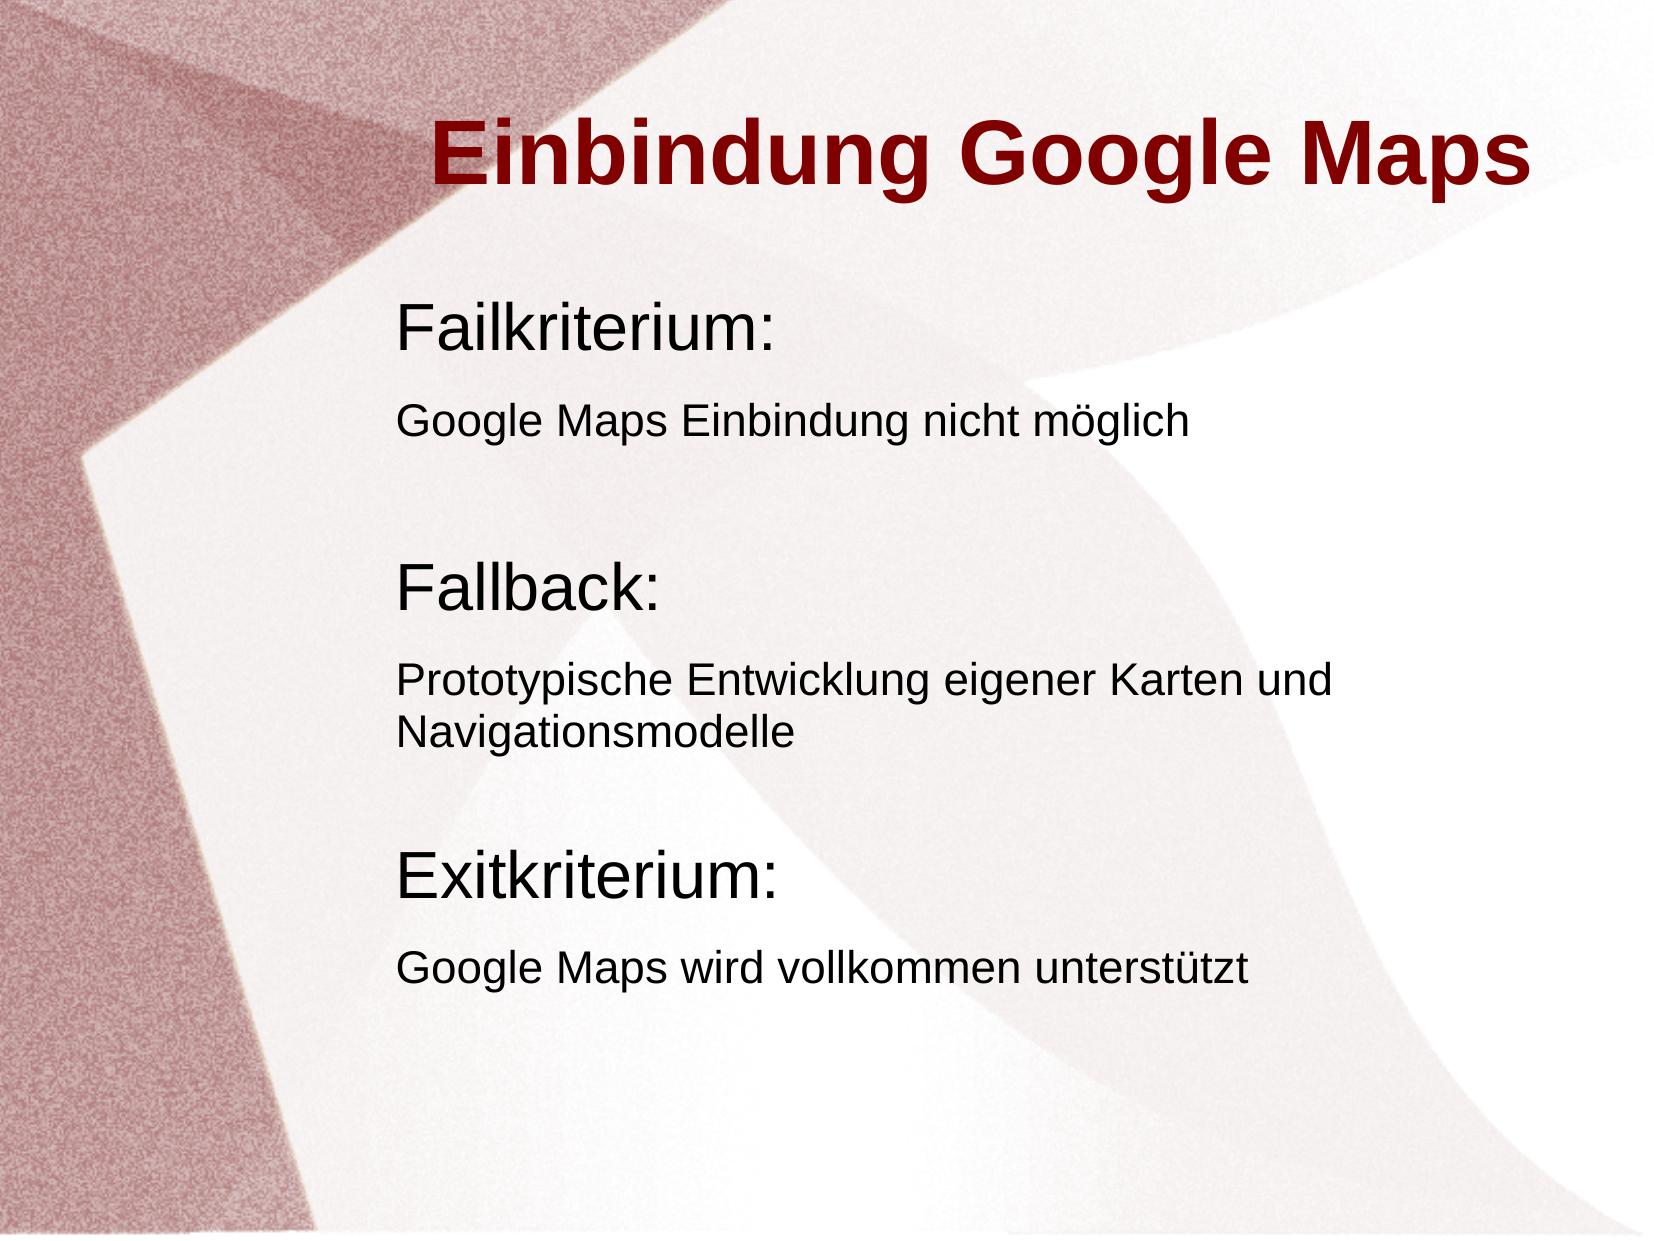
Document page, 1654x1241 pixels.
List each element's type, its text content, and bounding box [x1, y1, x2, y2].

picture [0, 0, 1654, 1241]
title Einbindung Google Maps [94, 49, 1536, 257]
list Failkriterium: Google Maps Einbindung nicht möglich Fallback: Prototypische Entwicklung eigener Karten und Navigationsmodelle Exitkriterium: Google Maps wird vollkommen unterstützt [324, 290, 1601, 993]
